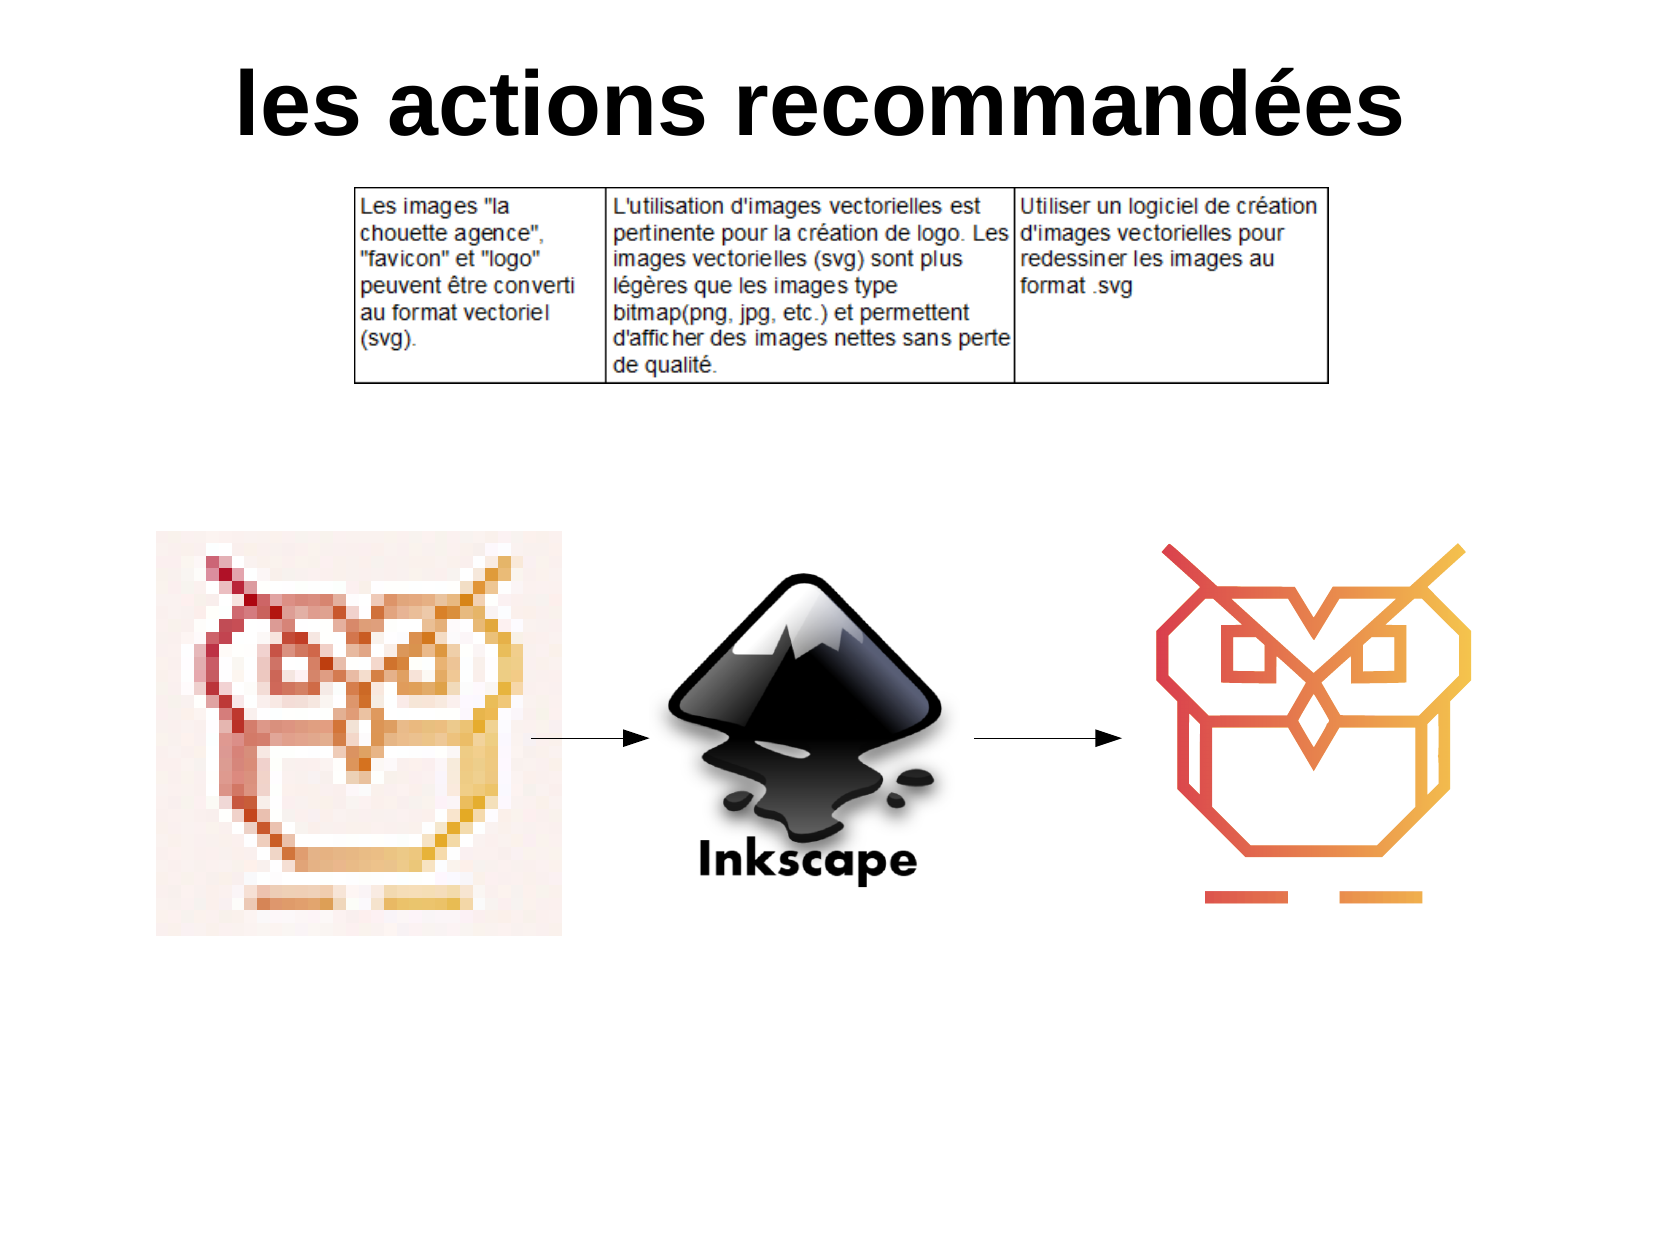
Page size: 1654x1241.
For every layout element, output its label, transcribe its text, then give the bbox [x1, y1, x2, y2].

picture [1122, 531, 1506, 916]
picture [649, 560, 960, 888]
picture [156, 531, 562, 936]
title les actions recommandées [76, 0, 1565, 208]
picture [354, 187, 1329, 384]
